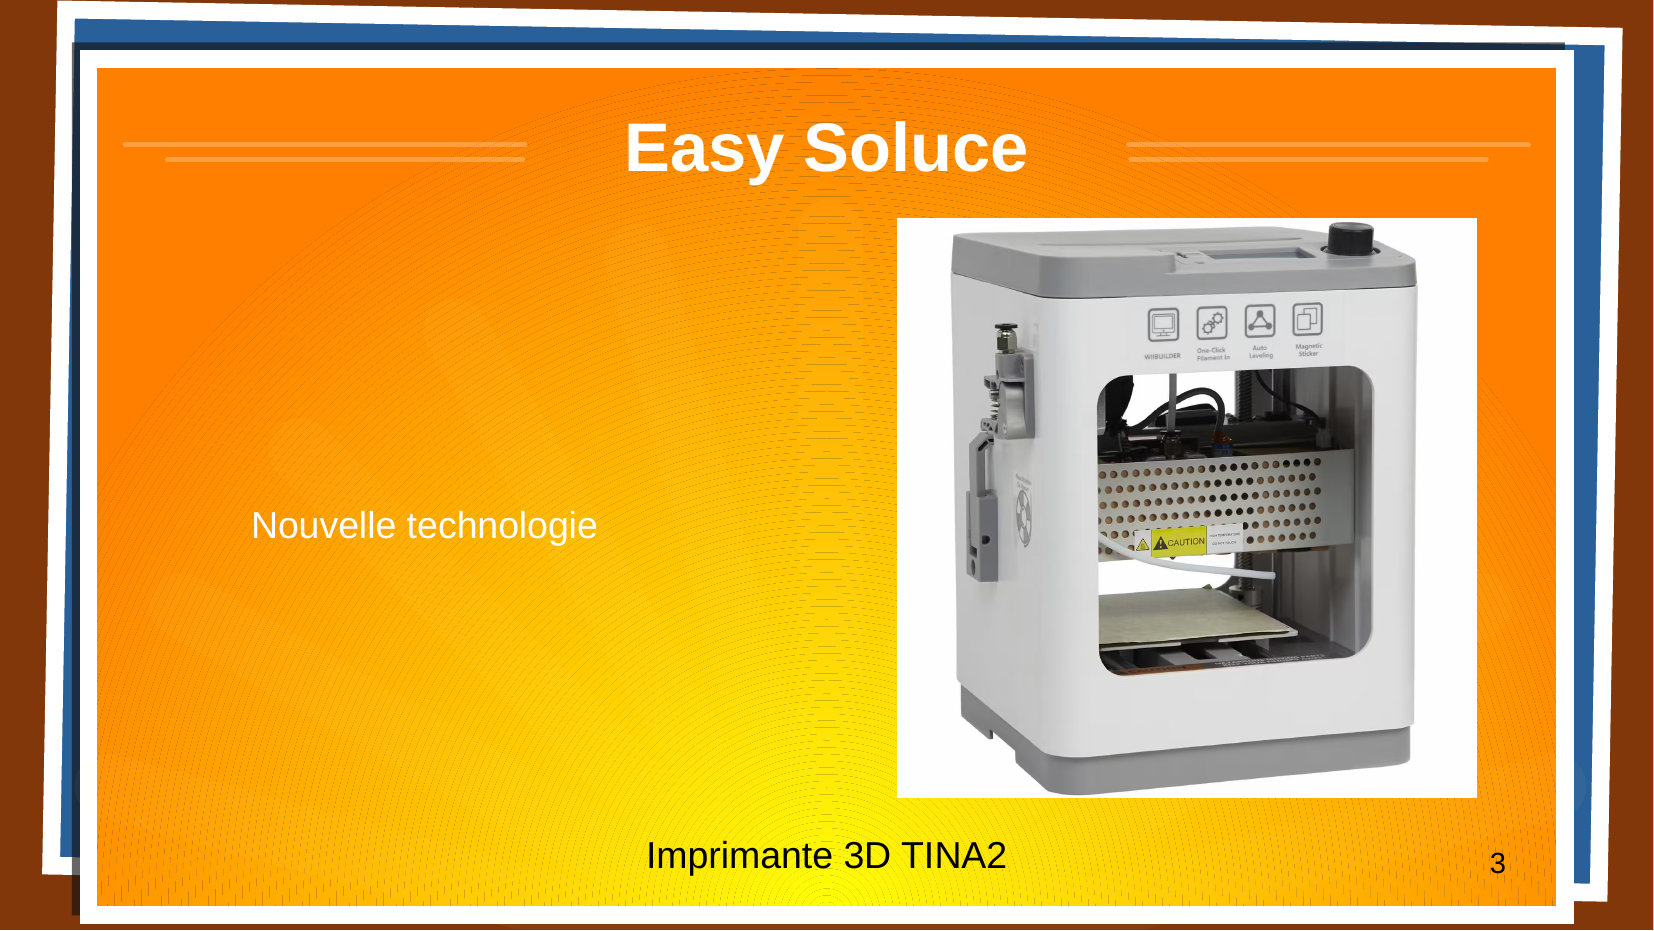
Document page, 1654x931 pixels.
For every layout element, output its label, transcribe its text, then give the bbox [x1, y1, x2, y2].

title Easy Soluce [531, 73, 1123, 222]
text_box Nouvelle technologie [236, 496, 613, 559]
picture [897, 218, 1477, 798]
text_box Imprimante 3D TINA2 [631, 826, 1023, 884]
